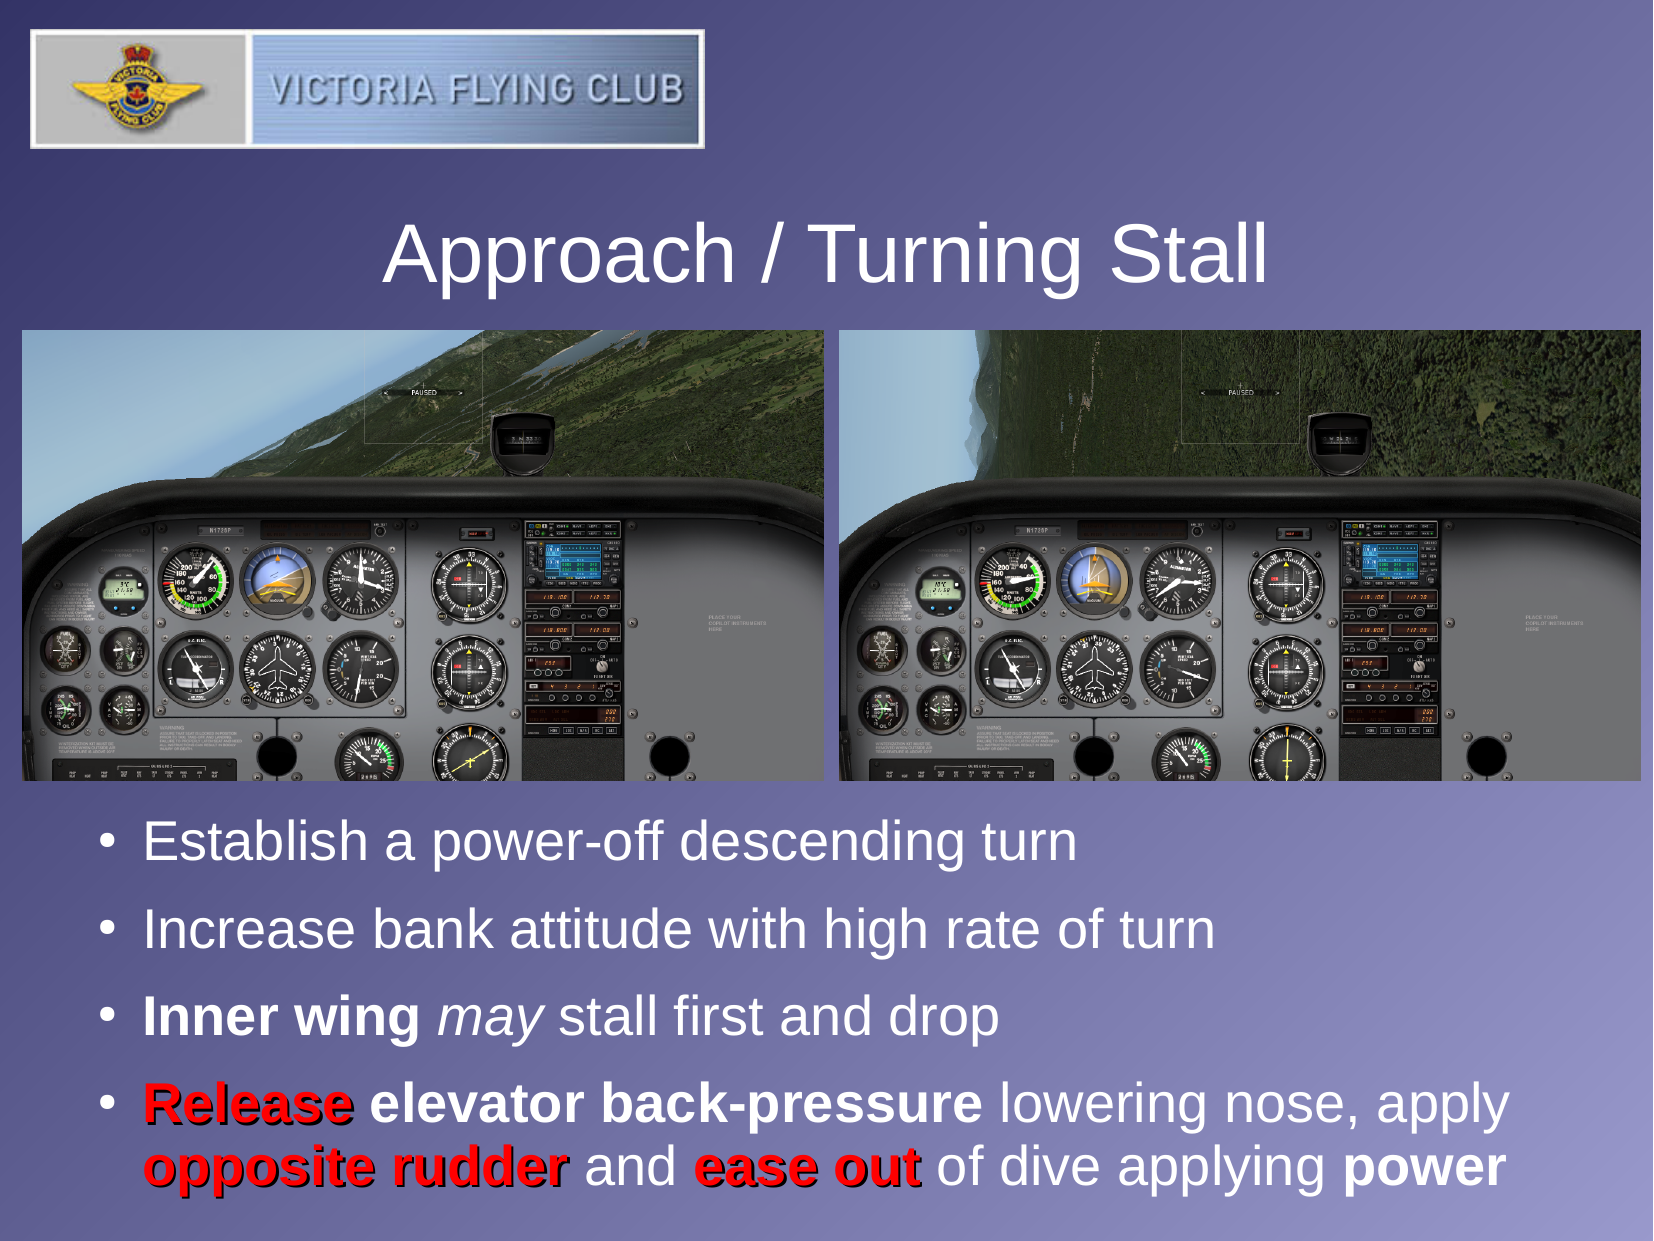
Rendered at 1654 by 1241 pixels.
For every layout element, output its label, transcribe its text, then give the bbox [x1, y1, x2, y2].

list Establish a power-off descending turn Increase bank attitude with high rate of turn Inner wing may stall first and drop Release elevator back-pressure lowering nose, apply opposite rudder and ease out of dive applying power [82, 810, 1571, 1201]
picture [22, 330, 824, 781]
picture [30, 29, 705, 149]
picture [839, 330, 1641, 781]
title Approach / Turning Stall [82, 150, 1571, 358]
